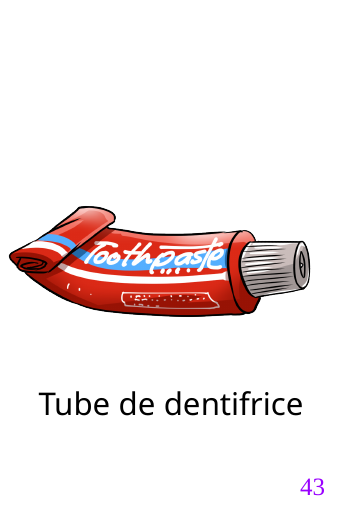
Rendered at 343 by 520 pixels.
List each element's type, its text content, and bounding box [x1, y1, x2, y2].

picture [0, 103, 342, 446]
text_box Tube de dentifrice [0, 374, 343, 463]
